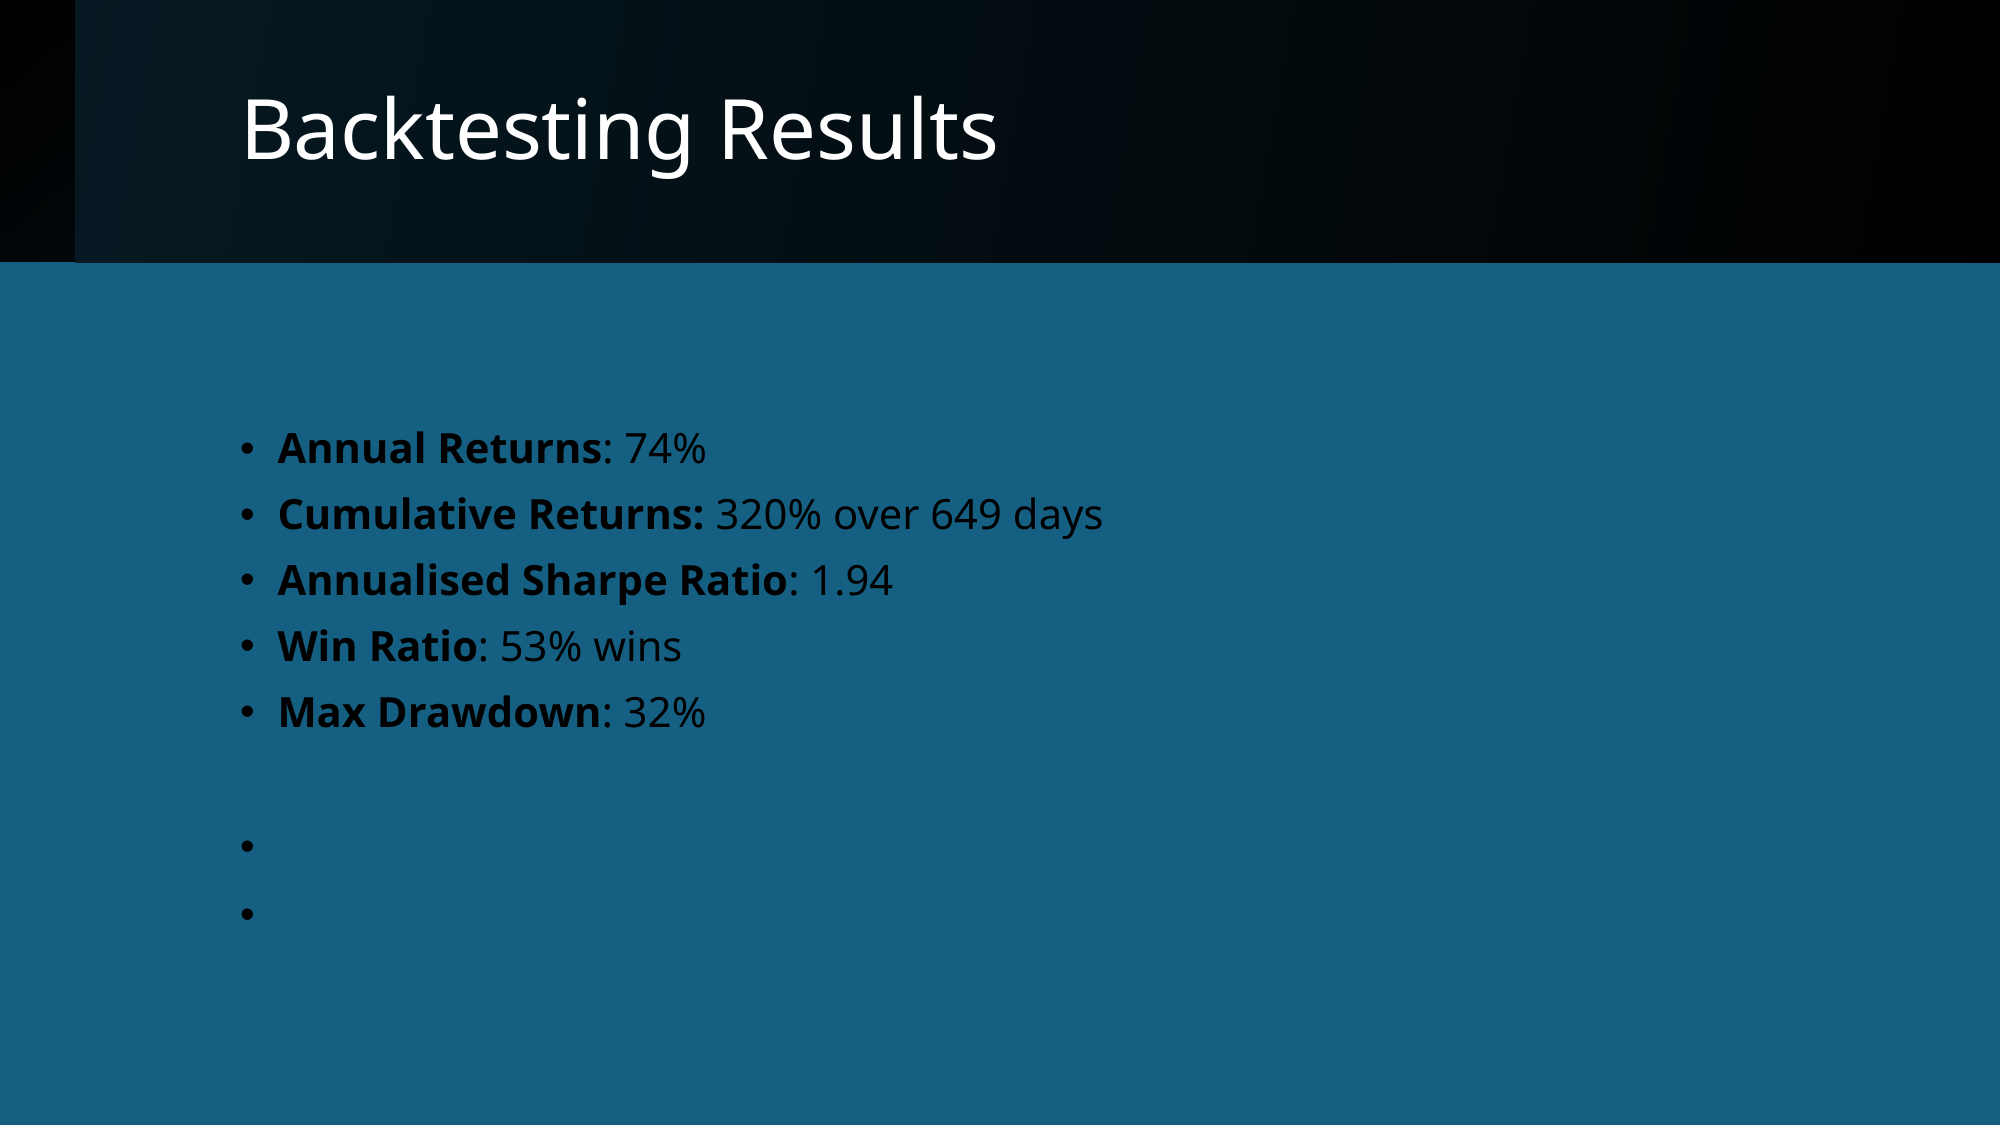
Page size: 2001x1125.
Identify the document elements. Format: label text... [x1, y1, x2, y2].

list Annual Returns: 74% Cumulative Returns: 320% over 649 days Annualised Sharpe Ratio: 1.94 Win Ratio: 53% wins Max Drawdown: 32% [225, 380, 1821, 985]
title Backtesting Results [225, 48, 1849, 218]
text_box [0, 0, 2000, 1125]
